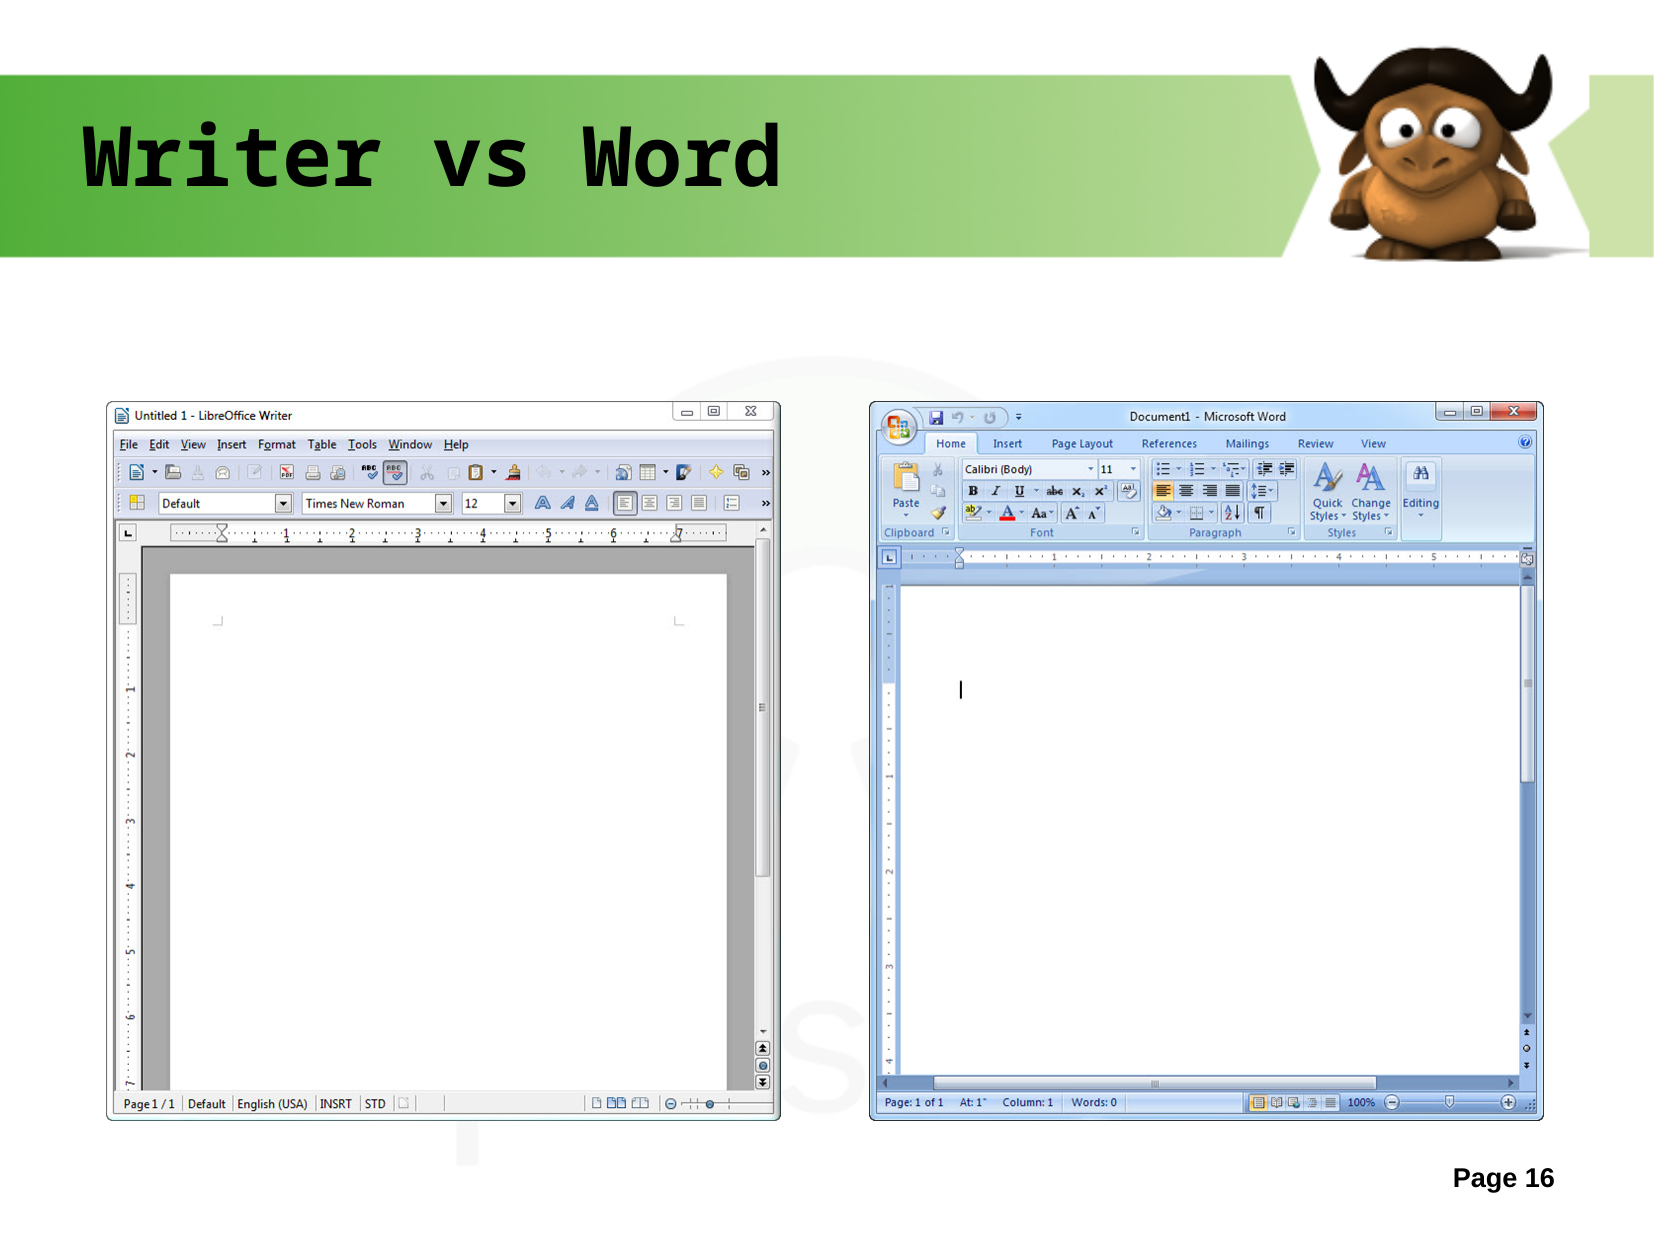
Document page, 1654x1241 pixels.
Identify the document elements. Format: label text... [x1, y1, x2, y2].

title Writer vs Word [82, 49, 1571, 257]
picture [0, 0, 1654, 1241]
